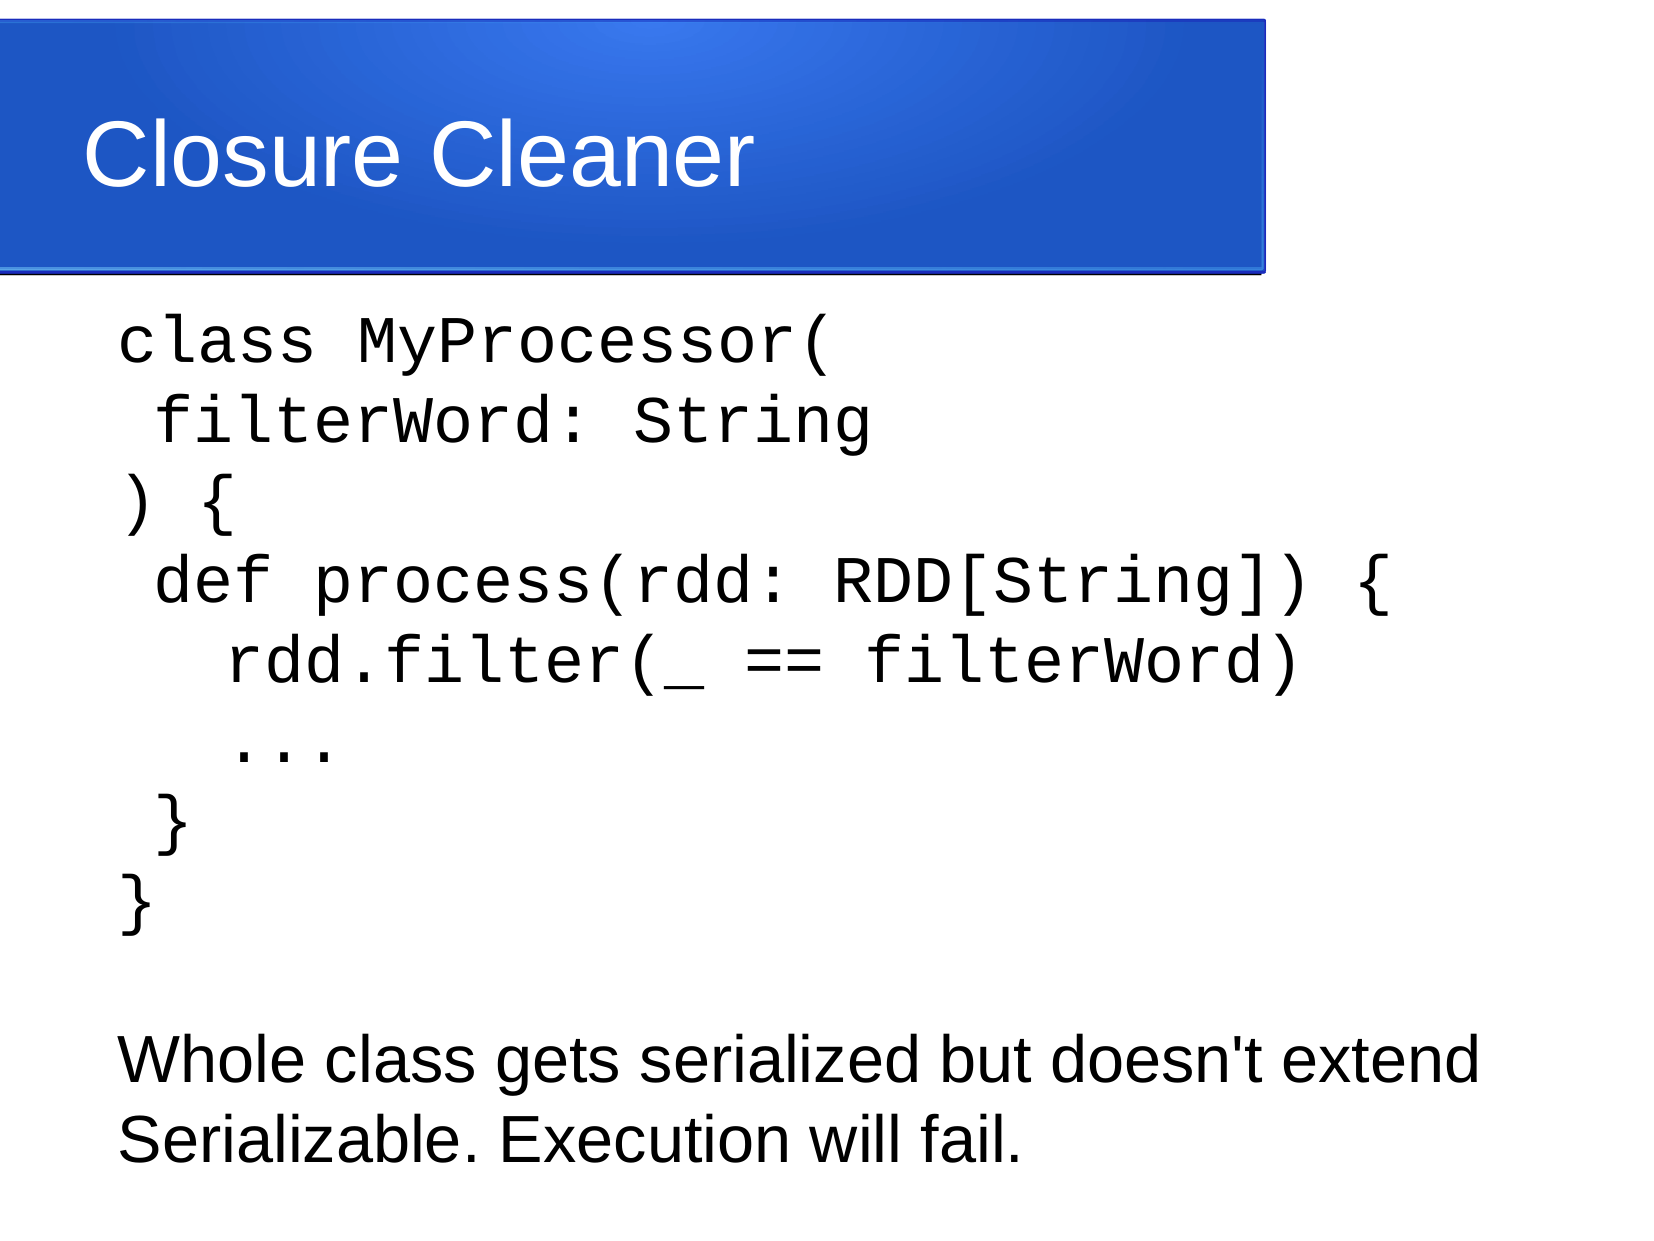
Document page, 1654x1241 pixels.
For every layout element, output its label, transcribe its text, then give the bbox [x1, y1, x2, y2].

picture [0, 17, 1269, 282]
text_box Closure Cleaner [82, 47, 1234, 252]
text_box class MyProcessor( filterWord: String ) { def process(rdd: RDD[String]) { rdd.filter(_ == filterWord) ... } } Whole class gets serialized but doesn't extend Serializable. Execution will fail. [82, 296, 1571, 1016]
